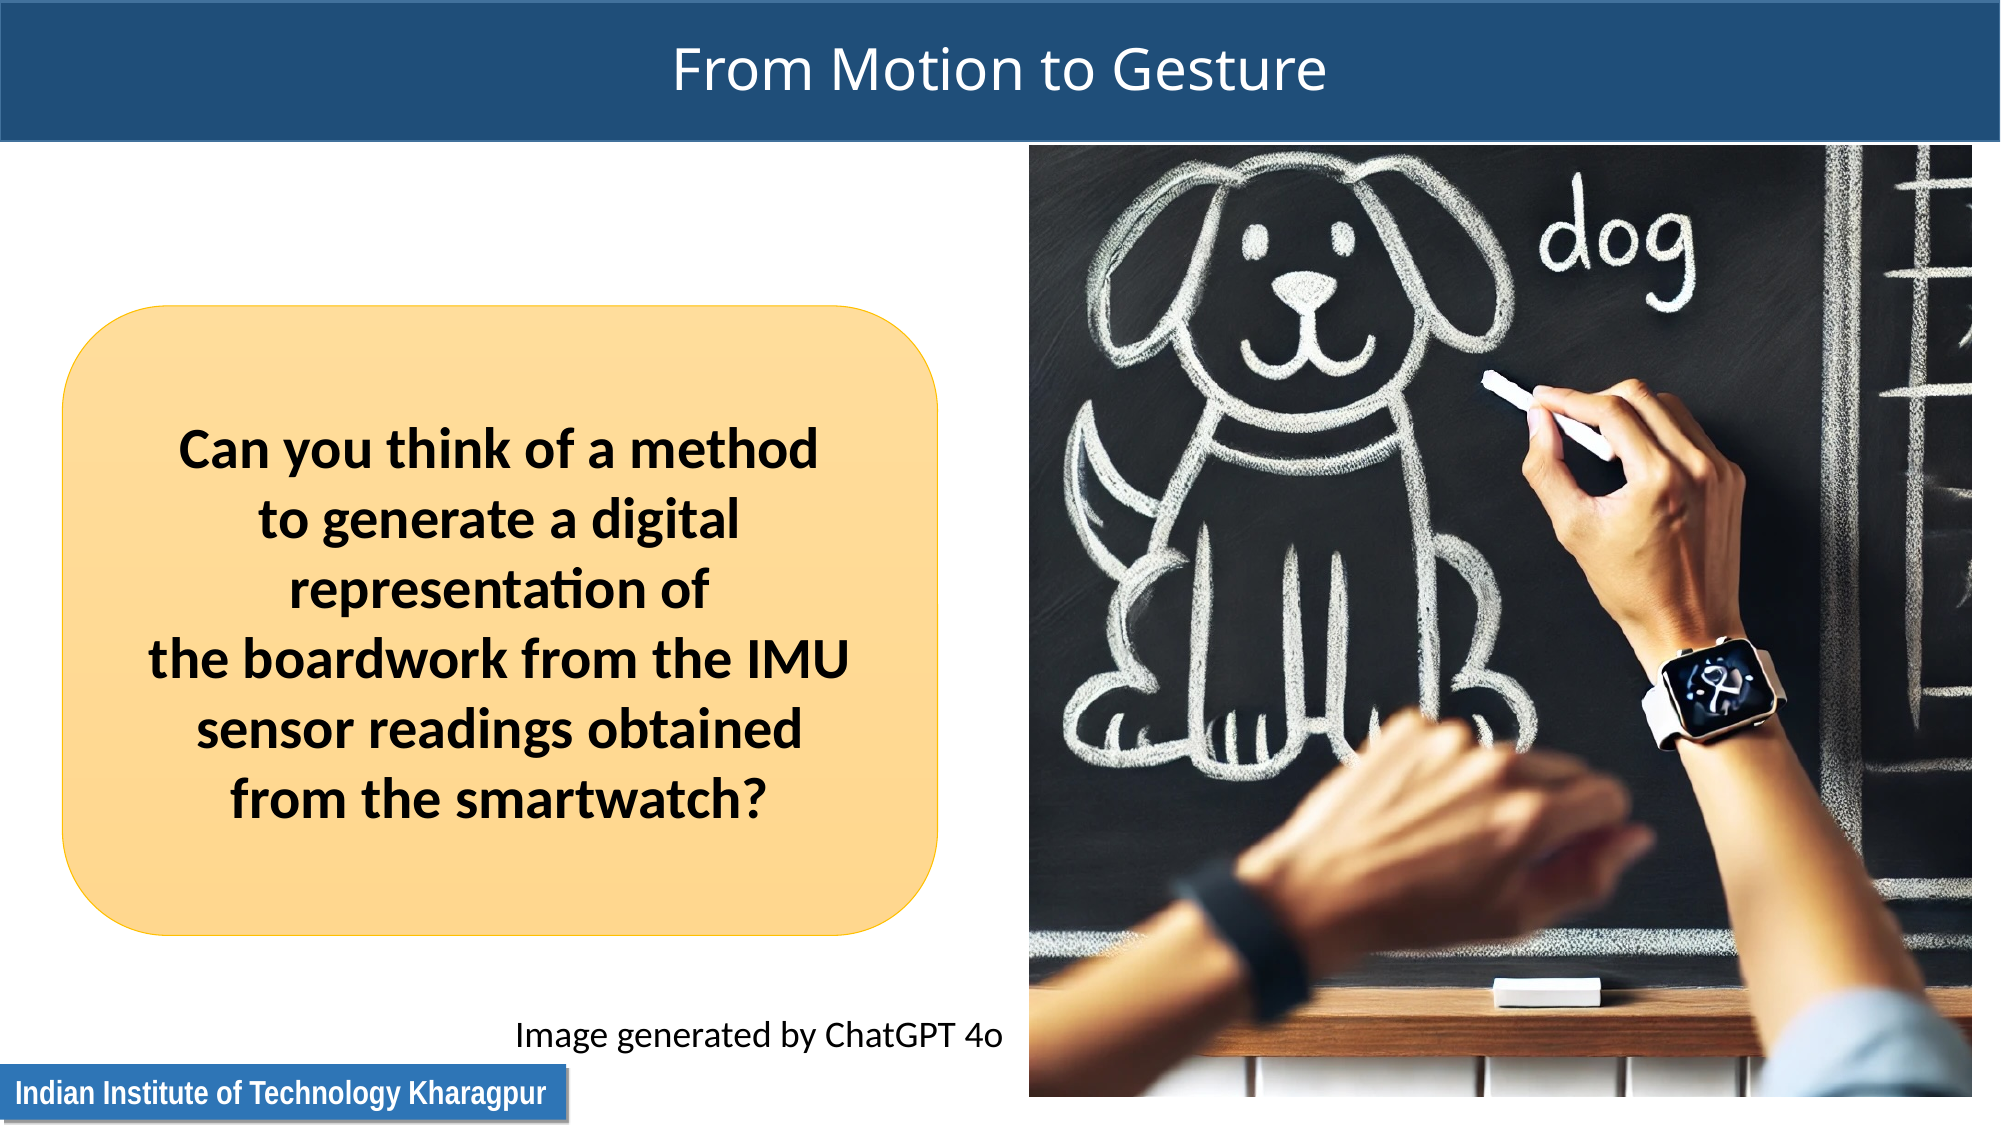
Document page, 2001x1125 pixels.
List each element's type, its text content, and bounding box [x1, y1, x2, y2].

text_box Image generated by ChatGPT 4o [500, 1002, 1058, 1063]
title From Motion to Gesture [0, 1, 2000, 141]
text_box Can you think of a method to generate a digital representation of the boardwork from the IMU sensor readings obtained from the smartwatch? [62, 305, 938, 936]
picture [1029, 145, 1972, 1097]
